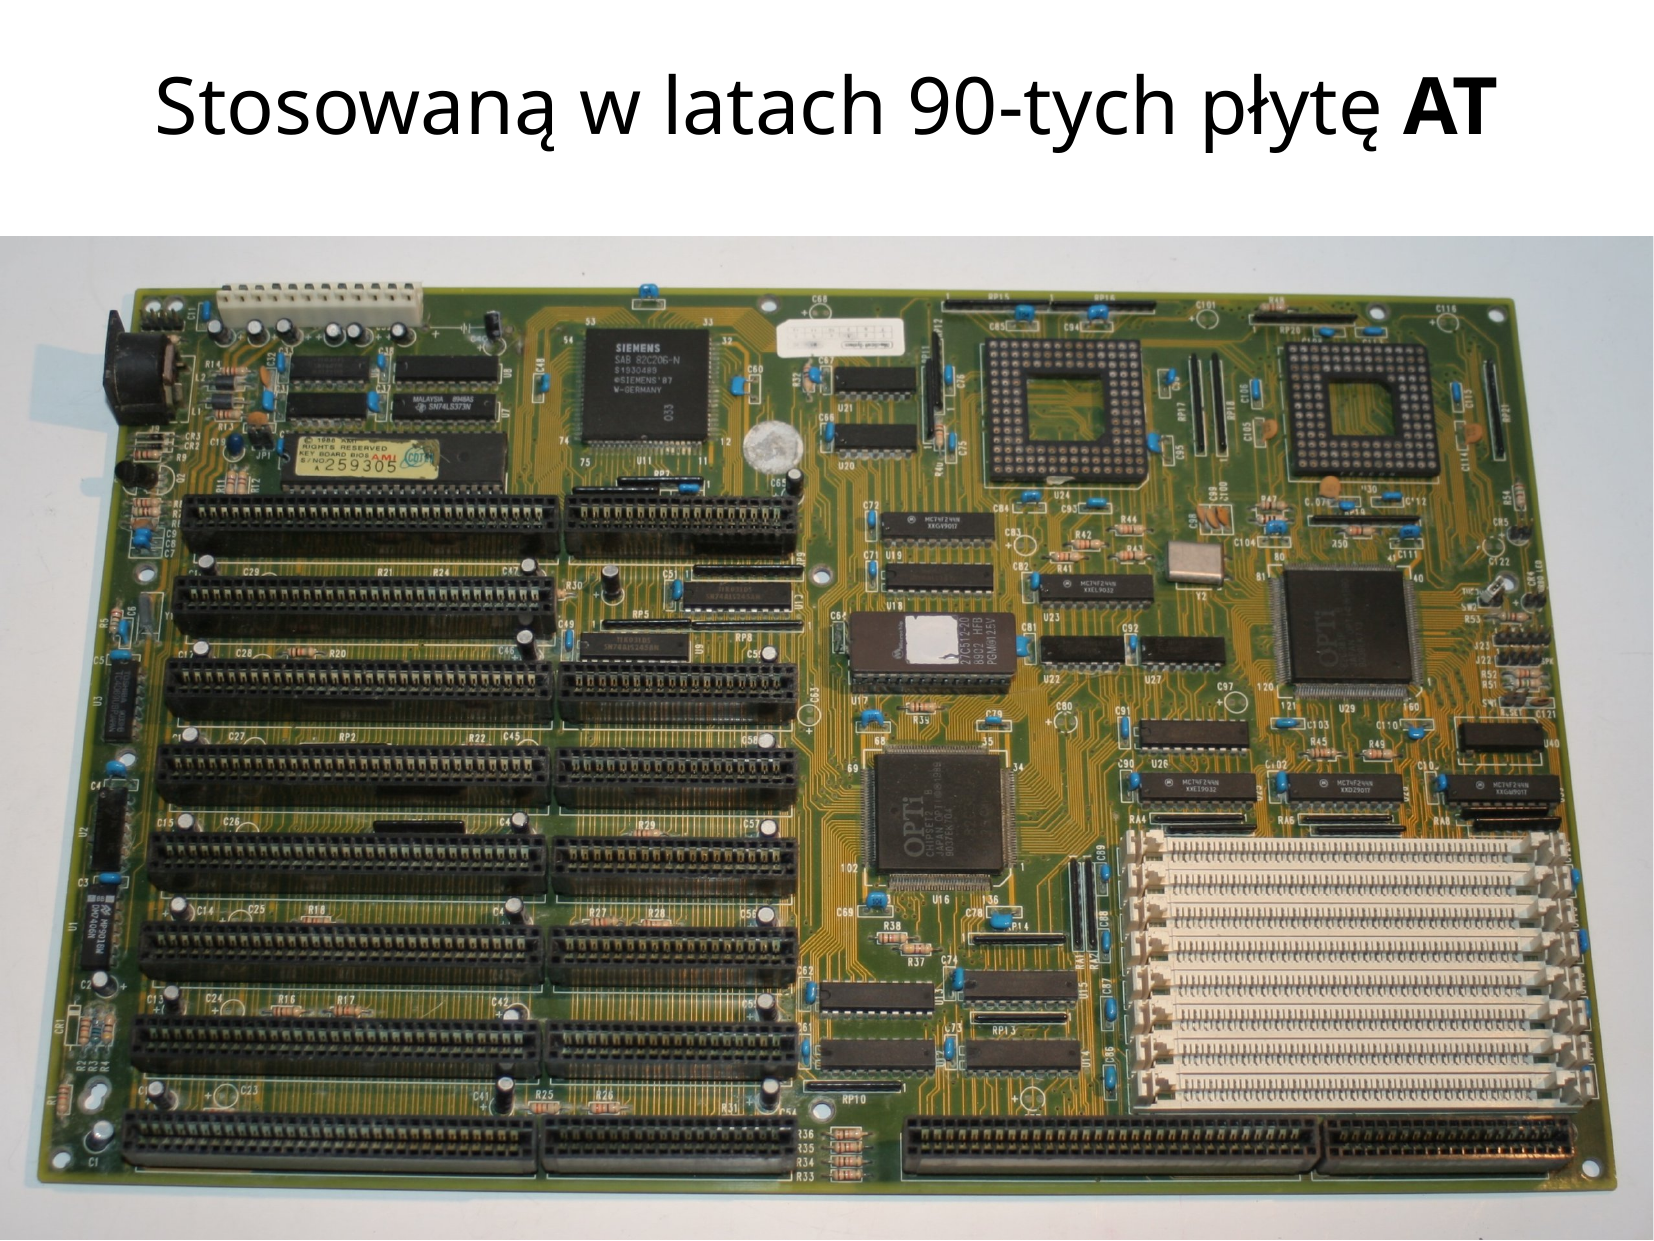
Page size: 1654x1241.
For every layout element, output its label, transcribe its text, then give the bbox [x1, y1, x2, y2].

picture [0, 236, 1654, 1240]
subtitle Stosowaną w latach 90-tych płytę AT [82, 49, 1571, 236]
